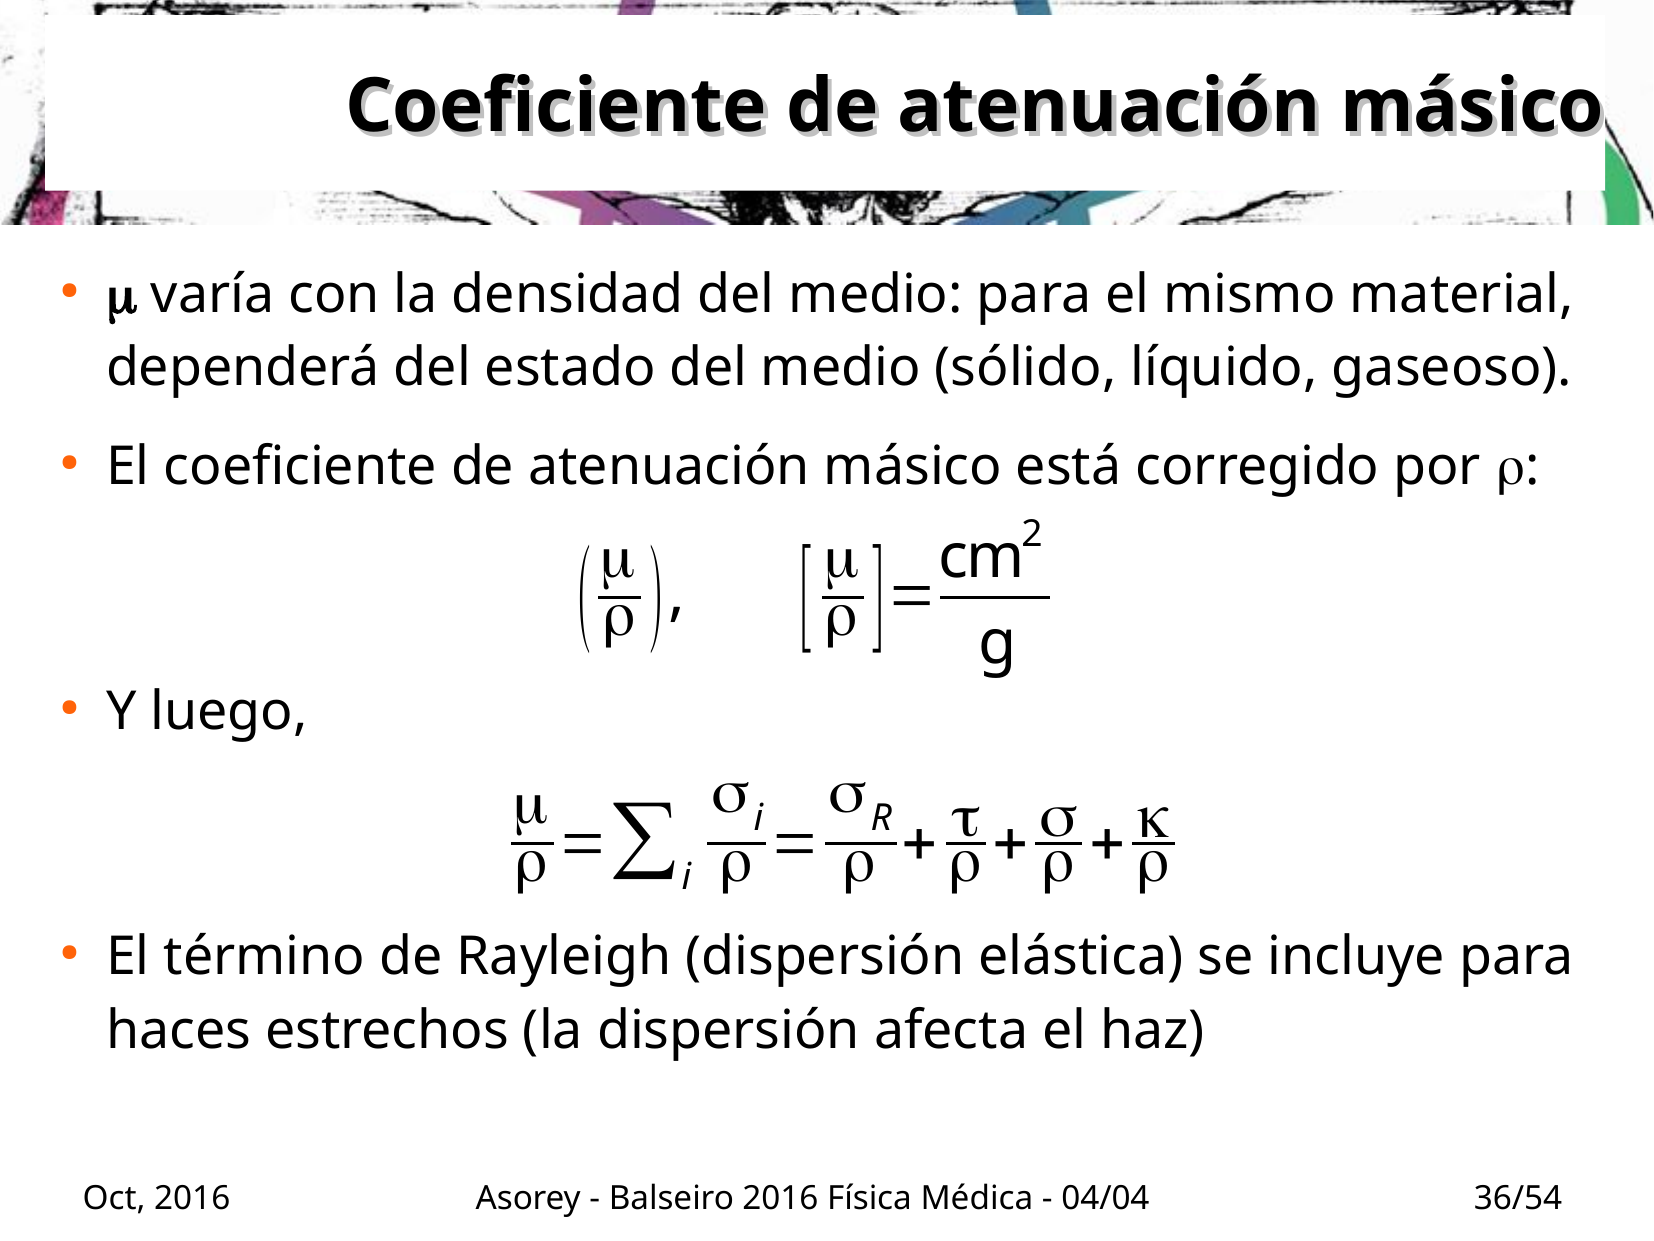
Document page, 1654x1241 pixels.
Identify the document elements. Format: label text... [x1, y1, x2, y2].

picture [0, 0, 1654, 225]
list m varía con la densidad del medio: para el mismo material, dependerá del estado del medio (sólido, líquido, gaseoso). El coeficiente de atenuación másico está corregido por r: Y luego, El término de Rayleigh (dispersión elástica) se incluye para haces estrechos (la dispersión afecta el haz) [45, 255, 1606, 1156]
chart [501, 780, 1186, 899]
title Coeficiente de atenuación másico [45, 15, 1606, 191]
chart [570, 510, 1059, 679]
